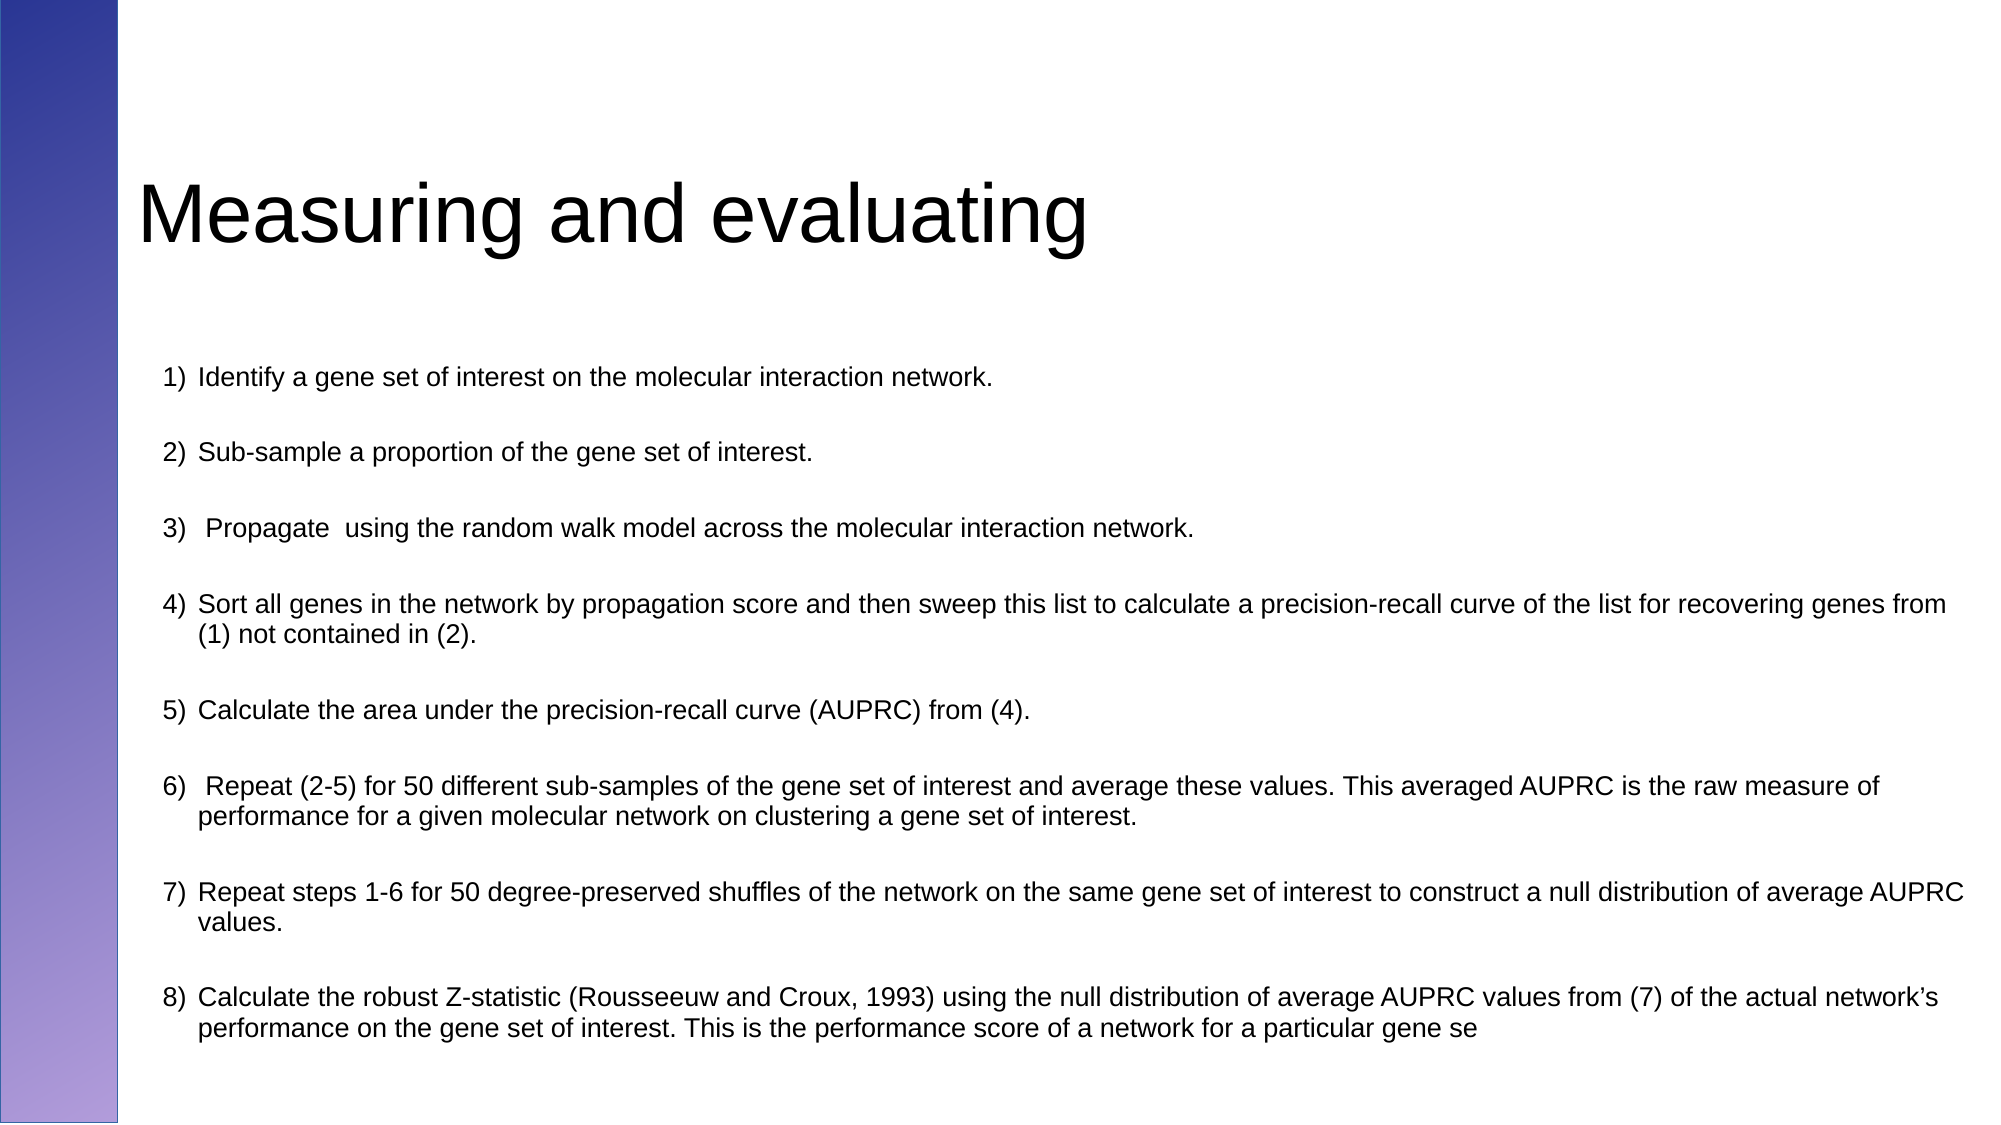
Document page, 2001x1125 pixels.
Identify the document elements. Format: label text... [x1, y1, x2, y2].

text_box [0, 0, 118, 1123]
title Measuring and evaluating [137, 59, 1822, 372]
text_box Identify a gene set of interest on the molecular interaction network. Sub-sample a proportion of the gene set of interest. Propagate using the random walk model across the molecular interaction network. Sort all genes in the network by propagation score and then sweep this list to calculate a precision-recall curve of the list for recovering genes from (1) not contained in (2). Calculate the area under the precision-recall curve (AUPRC) from (4). Repeat (2-5) for 50 different sub-samples of the gene set of interest and average these values. This averaged AUPRC is the raw measure of performance for a given molecular network on clustering a gene set of interest. Repeat steps 1-6 for 50 degree-preserved shuffles of the network on the same gene set of interest to construct a null distribution of average AUPRC values. Calculate the robust Z-statistic (Rousseeuw and Croux, 1993) using the null distribution of average AUPRC values from (7) of the actual network’s performance on the gene set of interest. This is the performance score of a network for a particular gene se [147, 354, 2000, 1051]
